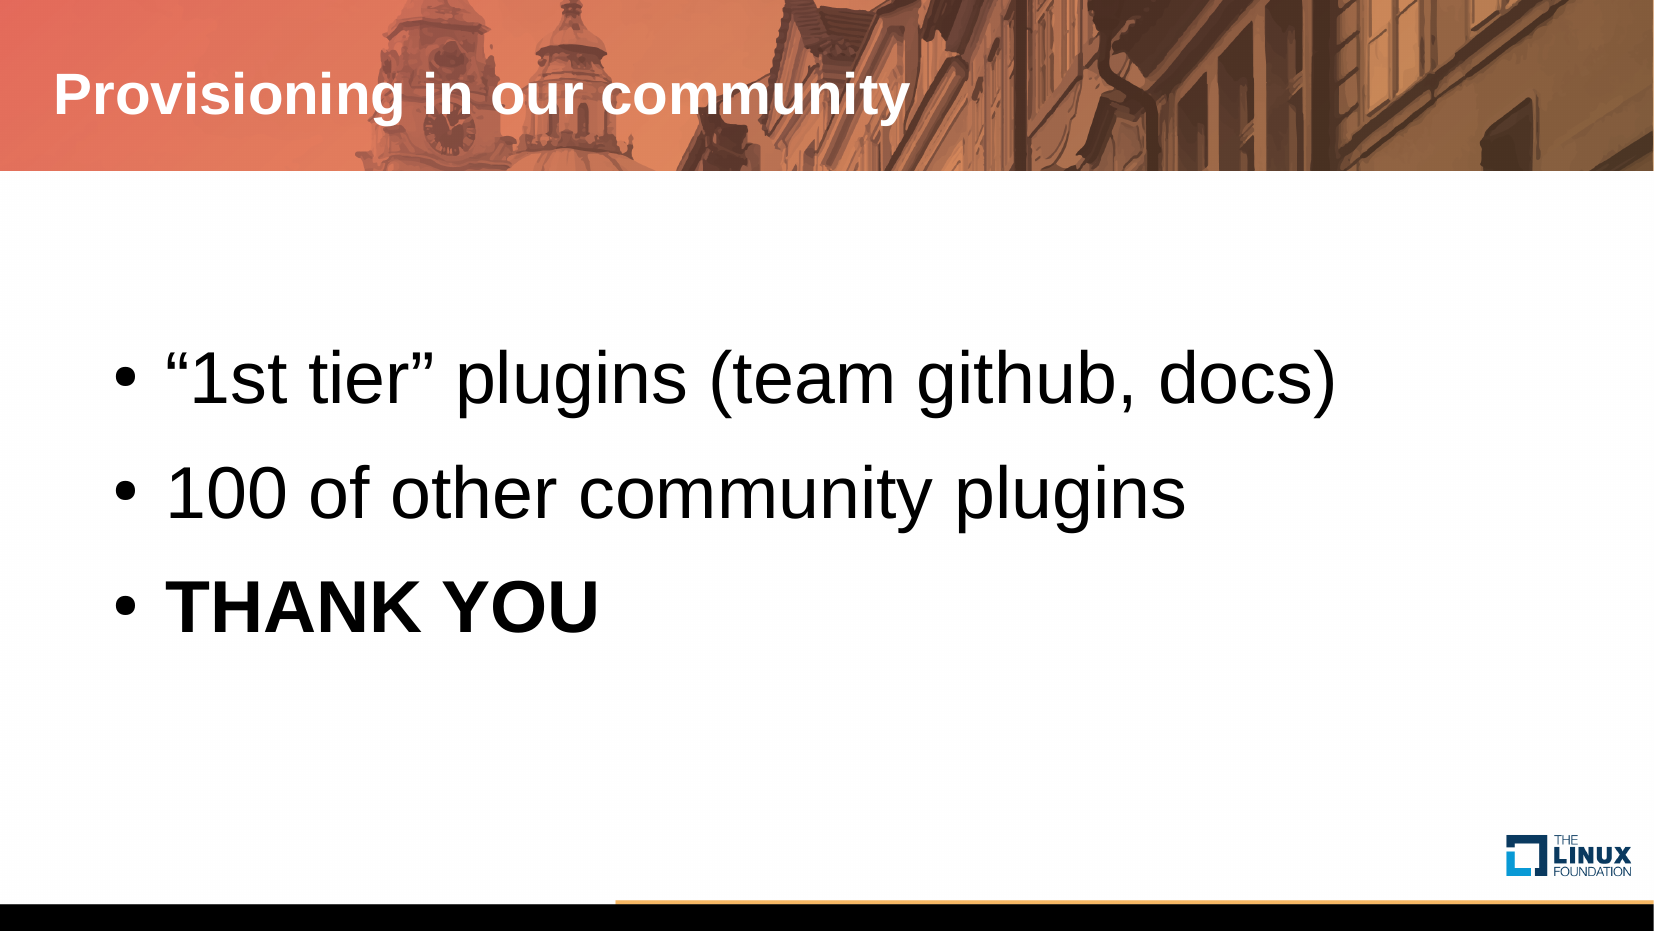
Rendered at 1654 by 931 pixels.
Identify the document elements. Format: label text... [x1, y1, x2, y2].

picture [0, 0, 1654, 931]
list “1st tier” plugins (team github, docs) 100 of other community plugins THANK YOU [94, 337, 1583, 700]
title Provisioning in our community [53, 21, 1571, 167]
